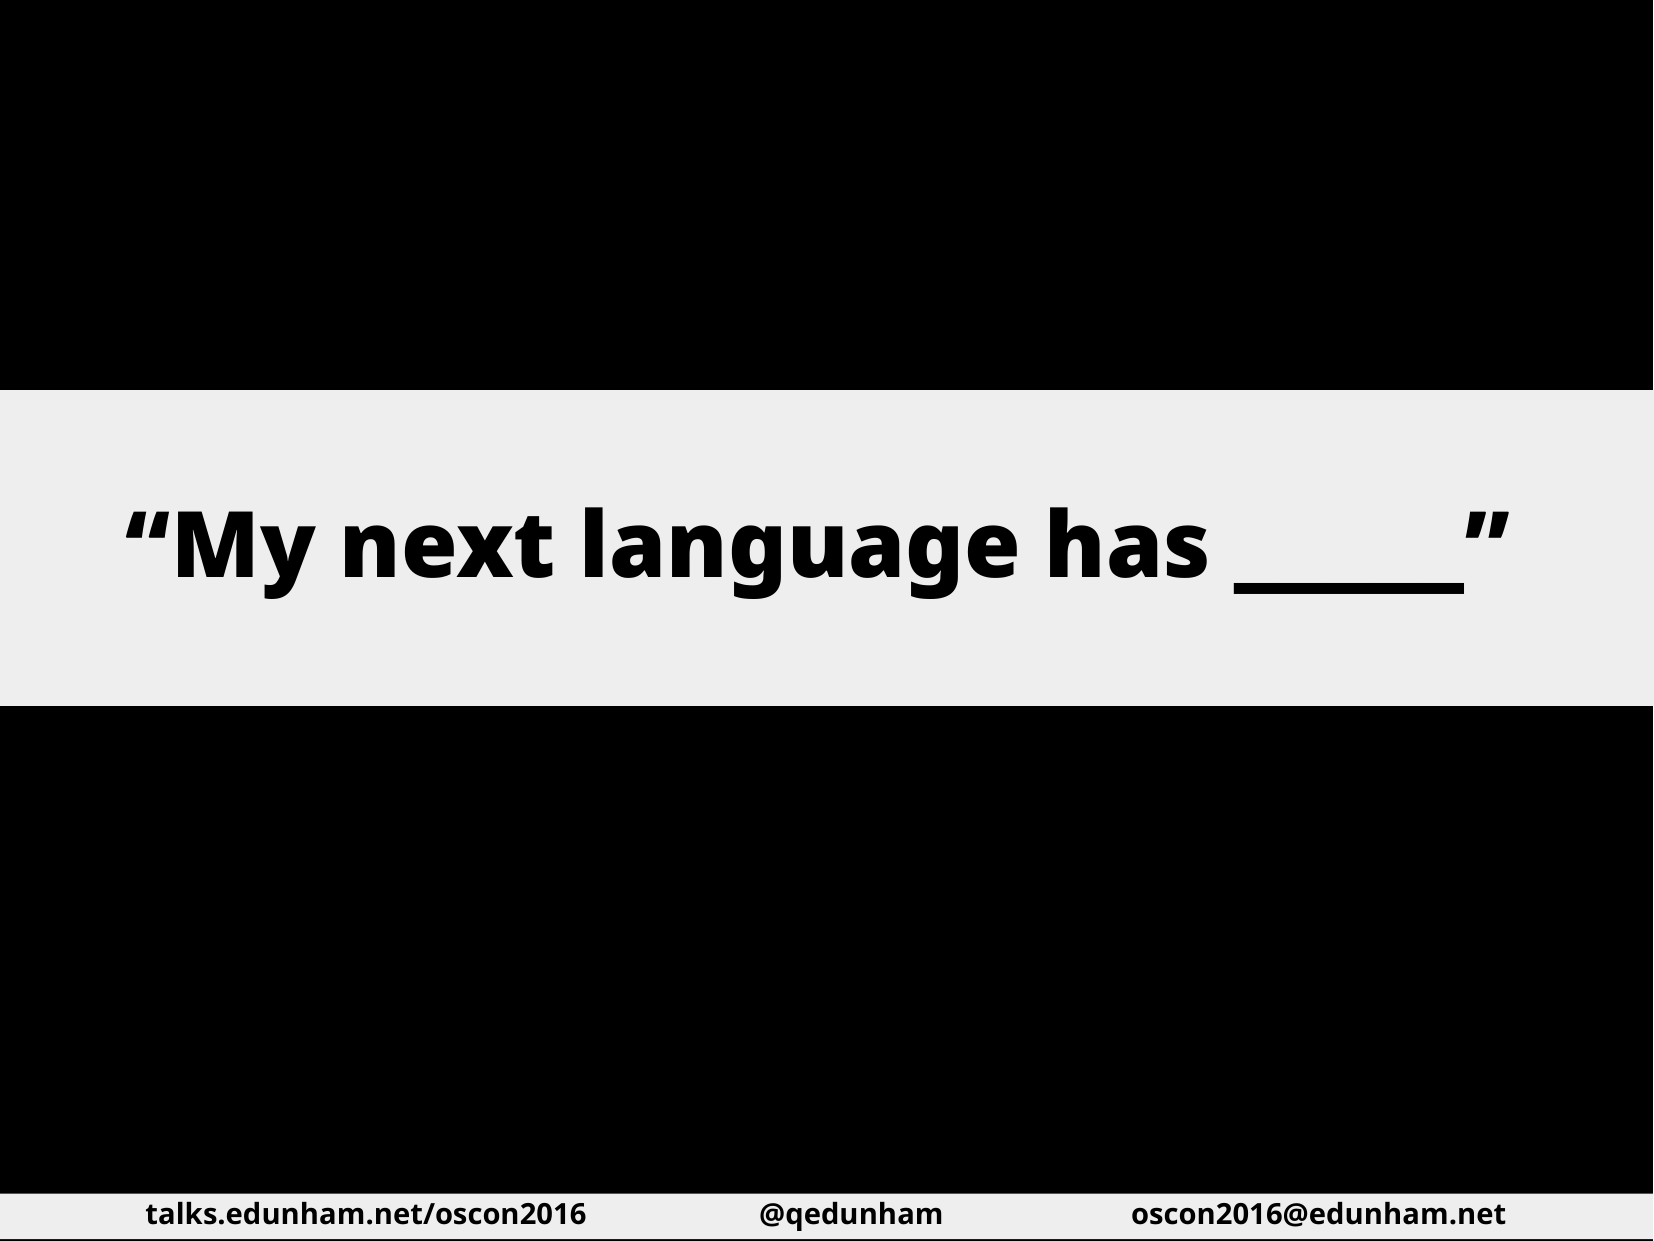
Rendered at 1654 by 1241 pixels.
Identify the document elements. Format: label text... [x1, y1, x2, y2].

title “My next language has _____” [74, 438, 1563, 646]
